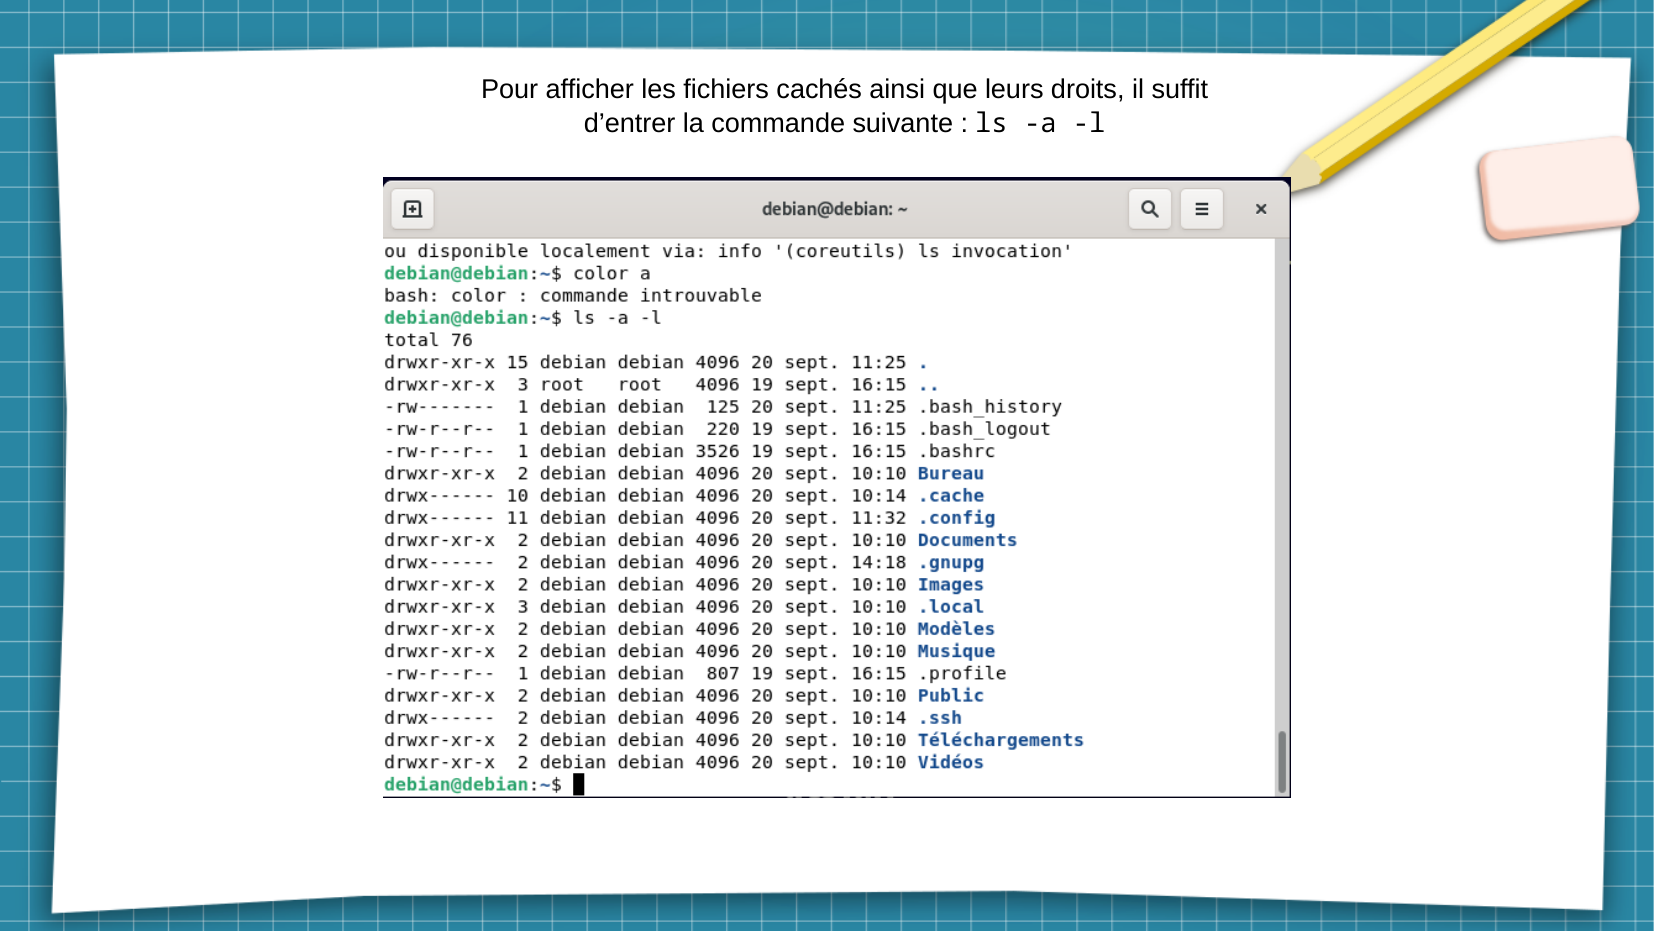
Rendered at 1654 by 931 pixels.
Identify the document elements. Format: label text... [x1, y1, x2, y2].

title Pour afficher les fichiers cachés ainsi que leurs droits, il suffit d’entrer la commande suivante : ls -a -l [442, 66, 1247, 148]
picture [0, 0, 1654, 931]
